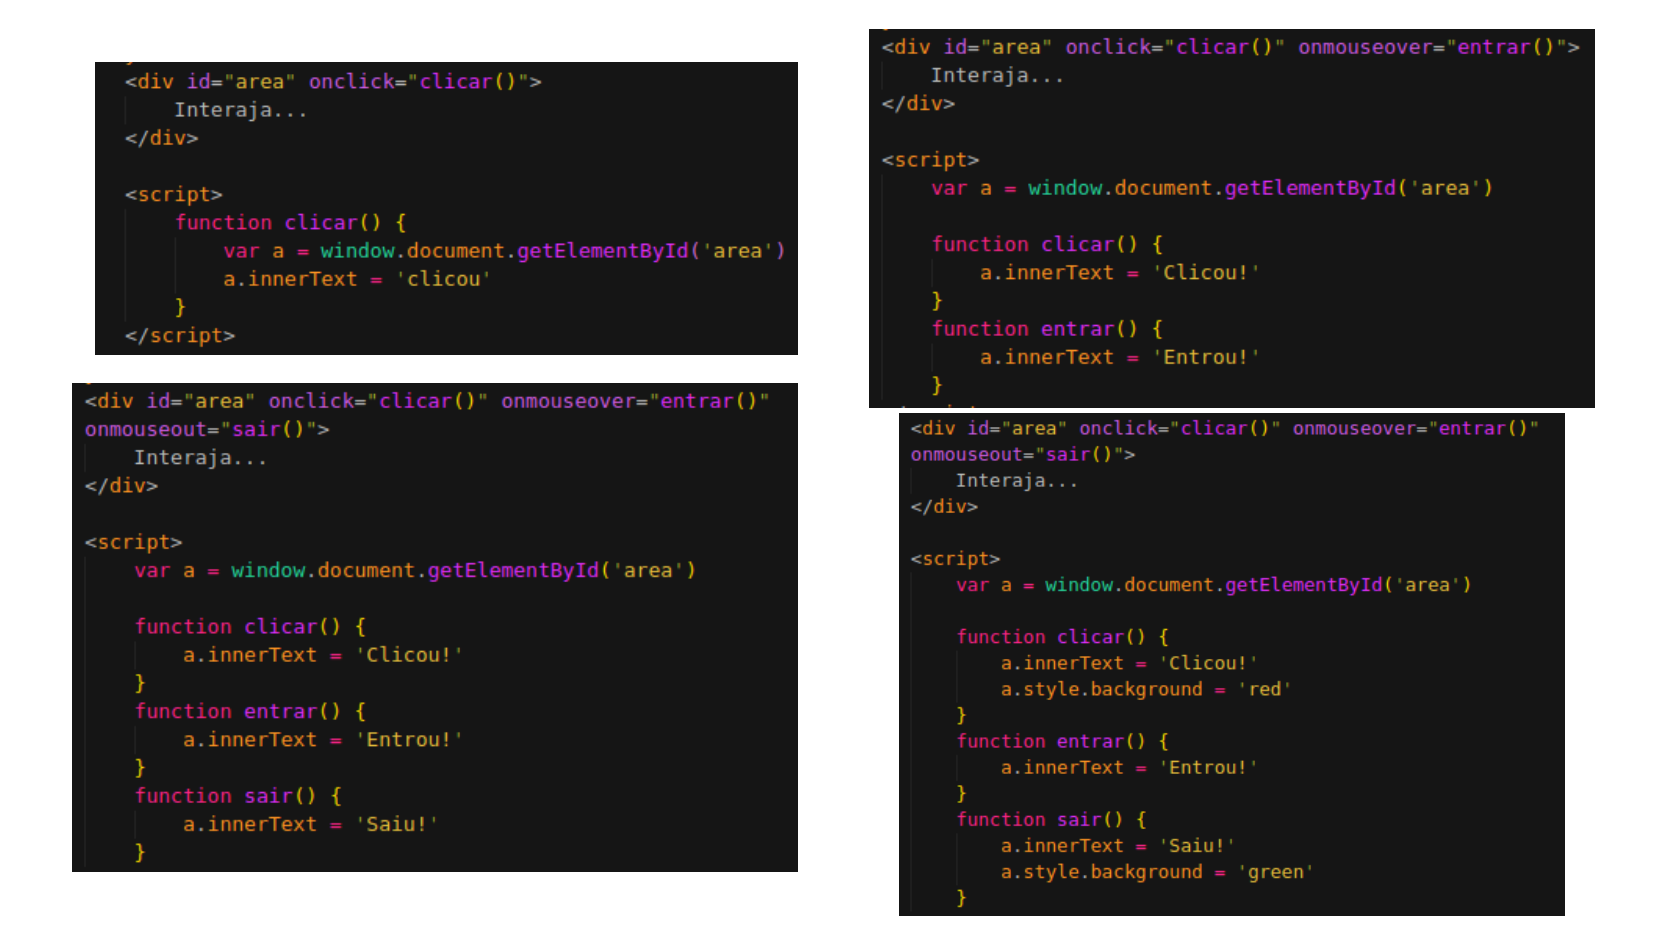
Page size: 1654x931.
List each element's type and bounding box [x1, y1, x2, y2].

picture [72, 383, 798, 872]
picture [95, 62, 798, 355]
picture [869, 29, 1595, 408]
picture [899, 413, 1565, 916]
